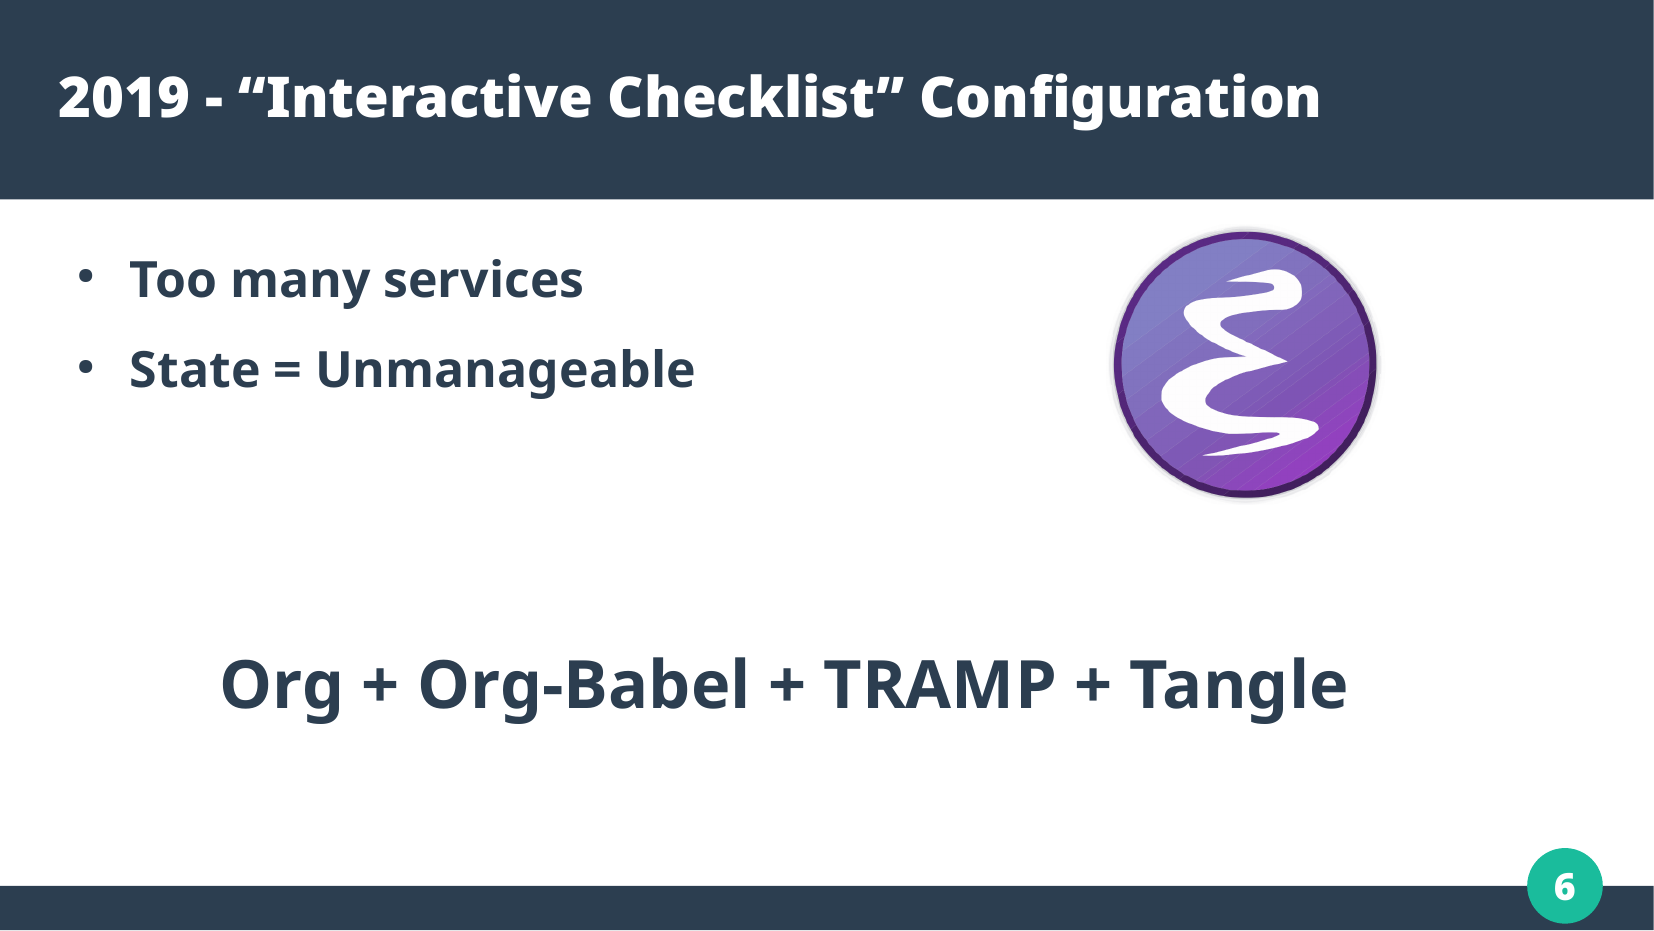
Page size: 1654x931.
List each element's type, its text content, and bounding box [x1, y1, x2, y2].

title 2019 - “Interactive Checklist” Configuration [59, 37, 1595, 155]
picture [1106, 224, 1386, 505]
list Too many services State = Unmanageable [59, 243, 1106, 488]
list Org + Org-Babel + TRAMP + Tangle [219, 637, 1402, 882]
